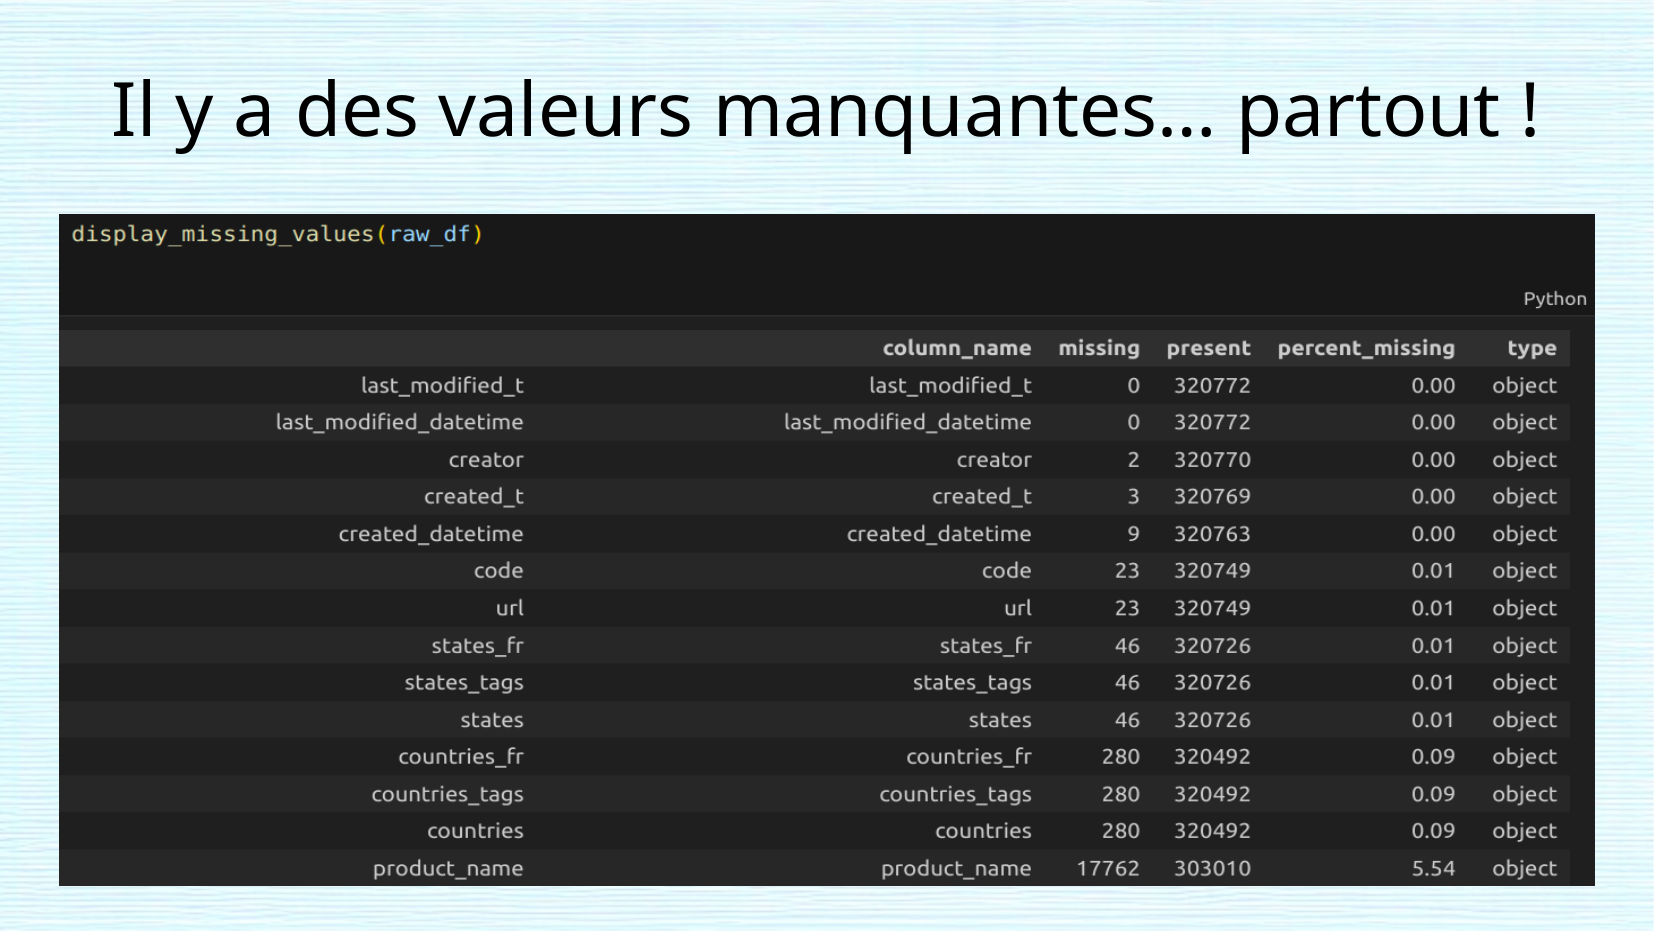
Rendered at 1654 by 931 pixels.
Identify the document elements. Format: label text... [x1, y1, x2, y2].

picture [59, 214, 1595, 886]
title Il y a des valeurs manquantes… partout ! [82, 29, 1571, 185]
